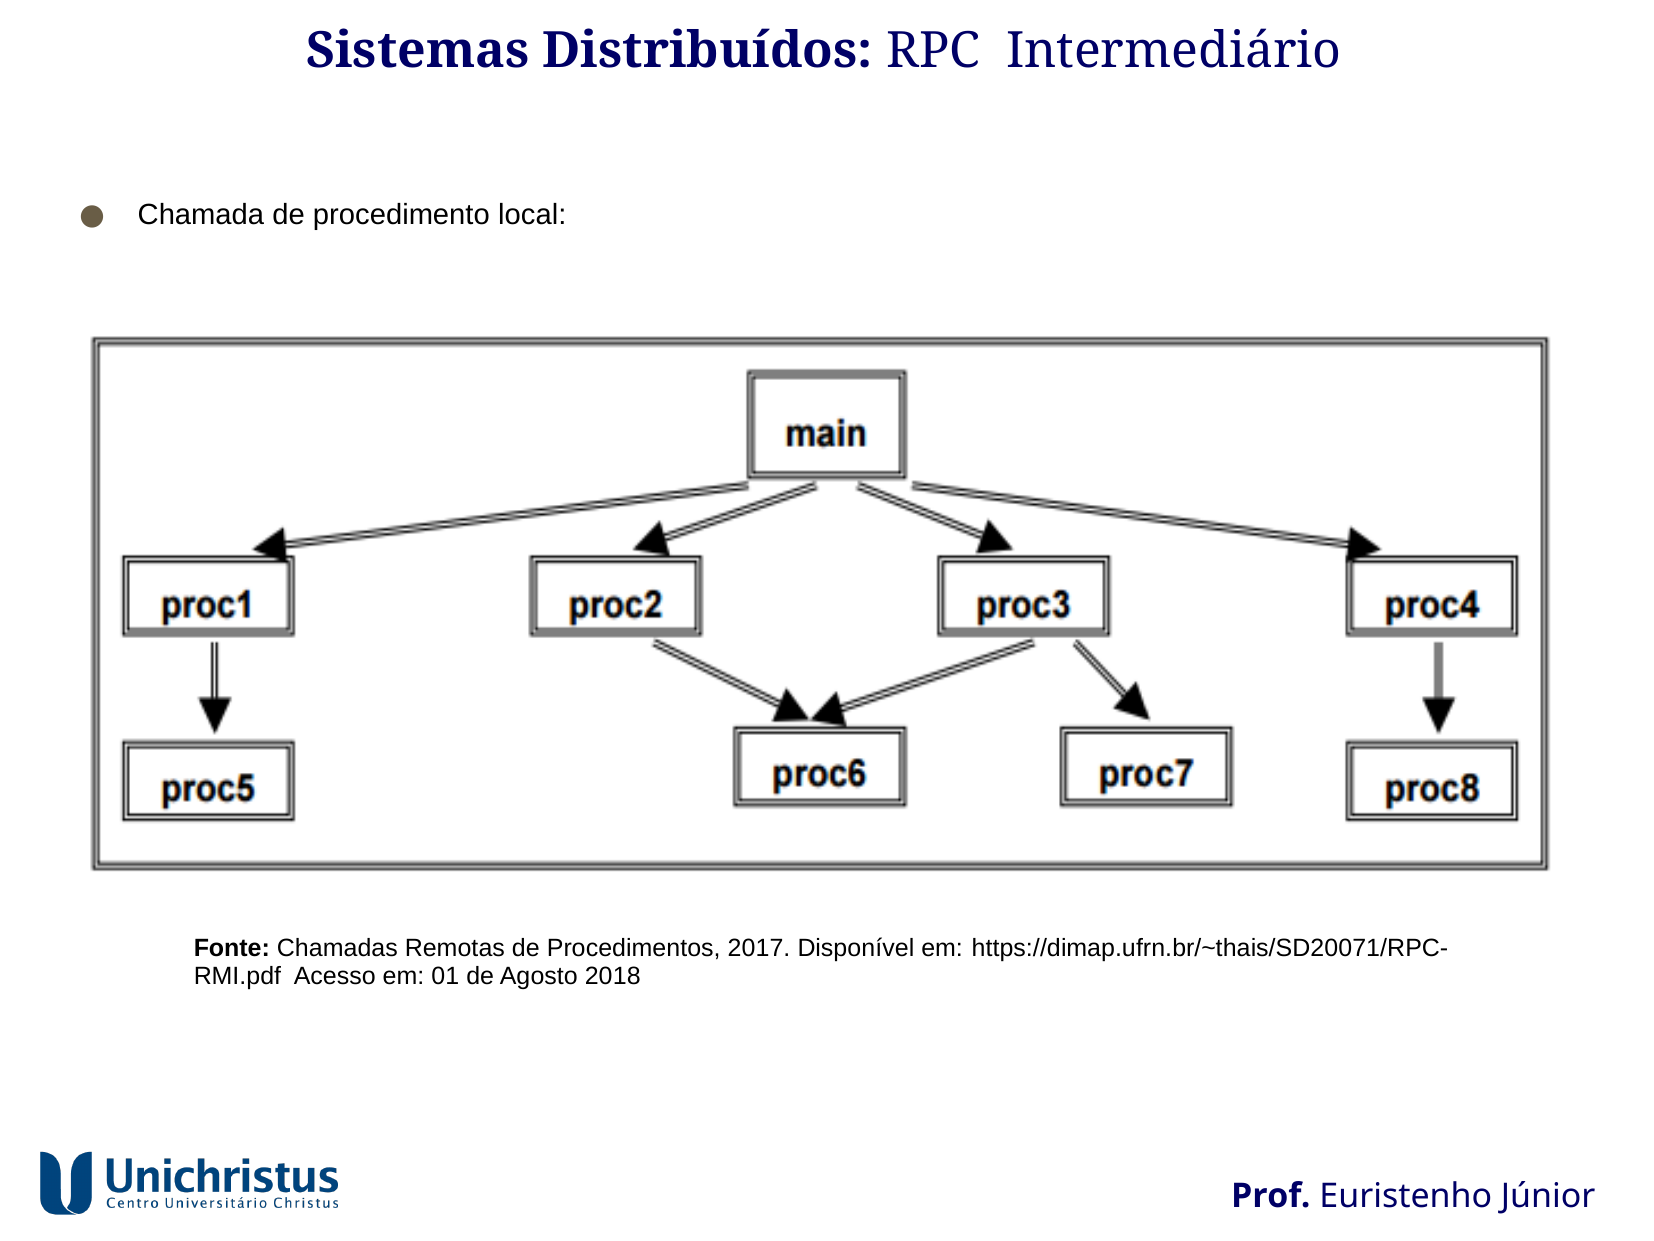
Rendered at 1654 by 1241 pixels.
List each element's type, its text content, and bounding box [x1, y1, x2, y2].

text_box Fonte: Chamadas Remotas de Procedimentos, 2017. Disponível em: https://dimap.ufrn.br/~thais/SD20071/RPC-RMI.pdf Acesso em: 01 de Agosto 2018 [179, 926, 1505, 1006]
picture [71, 313, 1564, 901]
text_box Prof. Euristenho Júnior [1216, 1163, 1654, 1224]
text_box Sistemas Distribuídos: RPC Intermediário [291, 6, 1363, 113]
picture [35, 1148, 343, 1217]
text_box Chamada de procedimento local: [47, 175, 1461, 836]
